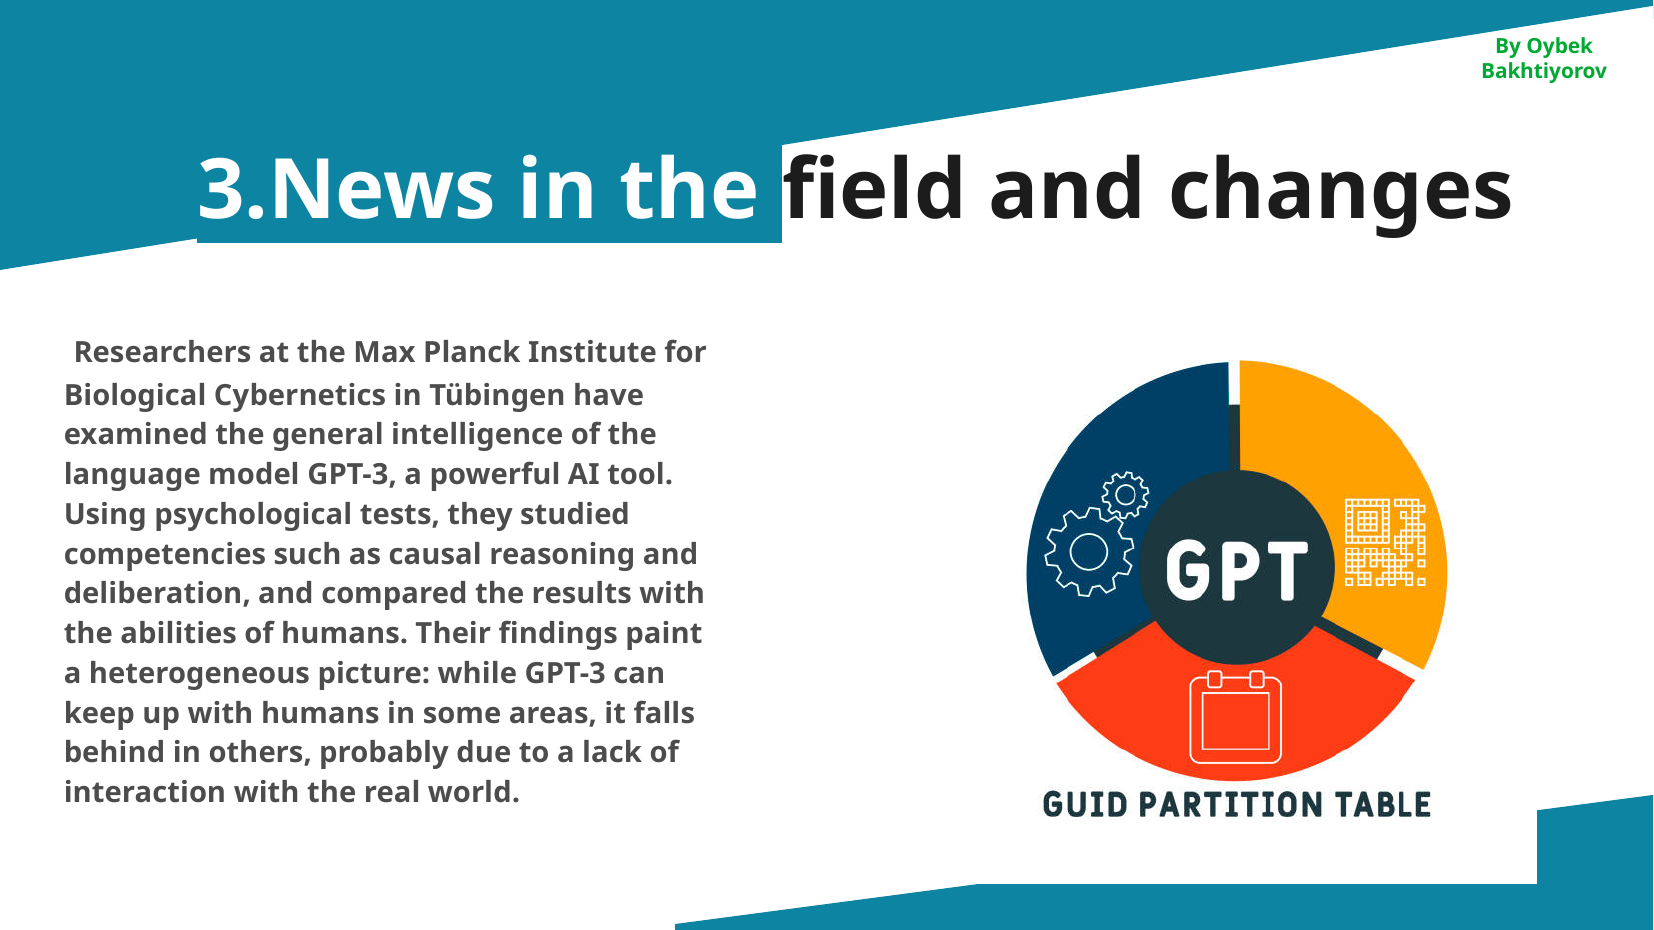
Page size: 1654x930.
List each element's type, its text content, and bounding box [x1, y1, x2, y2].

title By Oybek Bakhtiyorov [1435, 10, 1654, 104]
title 3.News in the field and changes [48, 70, 1654, 299]
picture [934, 281, 1537, 884]
text_box Researchers at the Max Planck Institute for Biological Cybernetics in Tübingen have examined the general intelligence of the language model GPT-3, a powerful AI tool. Using psychological tests, they studied competencies such as causal reasoning and deliberation, and compared the results with the abilities of humans. Their findings paint a heterogeneous picture: while GPT-3 can keep up with humans in some areas, it falls behind in others, probably due to a lack of interaction with the real world. [48, 351, 723, 783]
